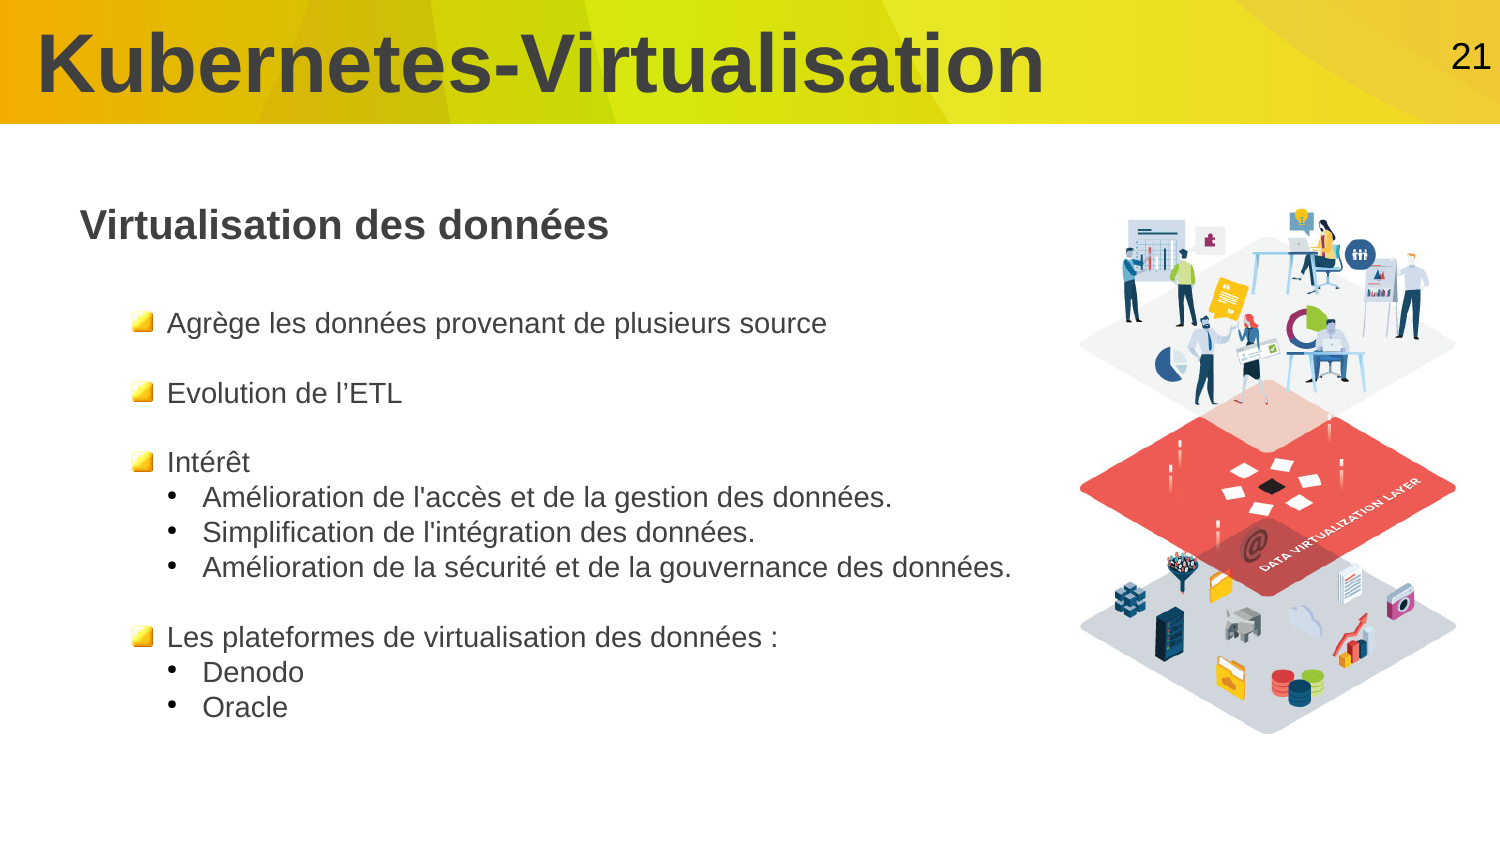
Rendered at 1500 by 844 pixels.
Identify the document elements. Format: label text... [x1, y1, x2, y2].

picture [0, 0, 1500, 844]
text_box Kubernetes-Virtualisation [0, 0, 1498, 130]
text_box Virtualisation des données [64, 185, 1459, 261]
text_box Agrège les données provenant de plusieurs source Evolution de l’ETL Intérêt Amélioration de l'accès et de la gestion des données. Simplification de l'intégration des données. Amélioration de la sécurité et de la gouvernance des données. Les plateformes de virtualisation des données : Denodo Oracle [66, 296, 1062, 721]
text_box <numéro> [1321, 35, 1493, 106]
